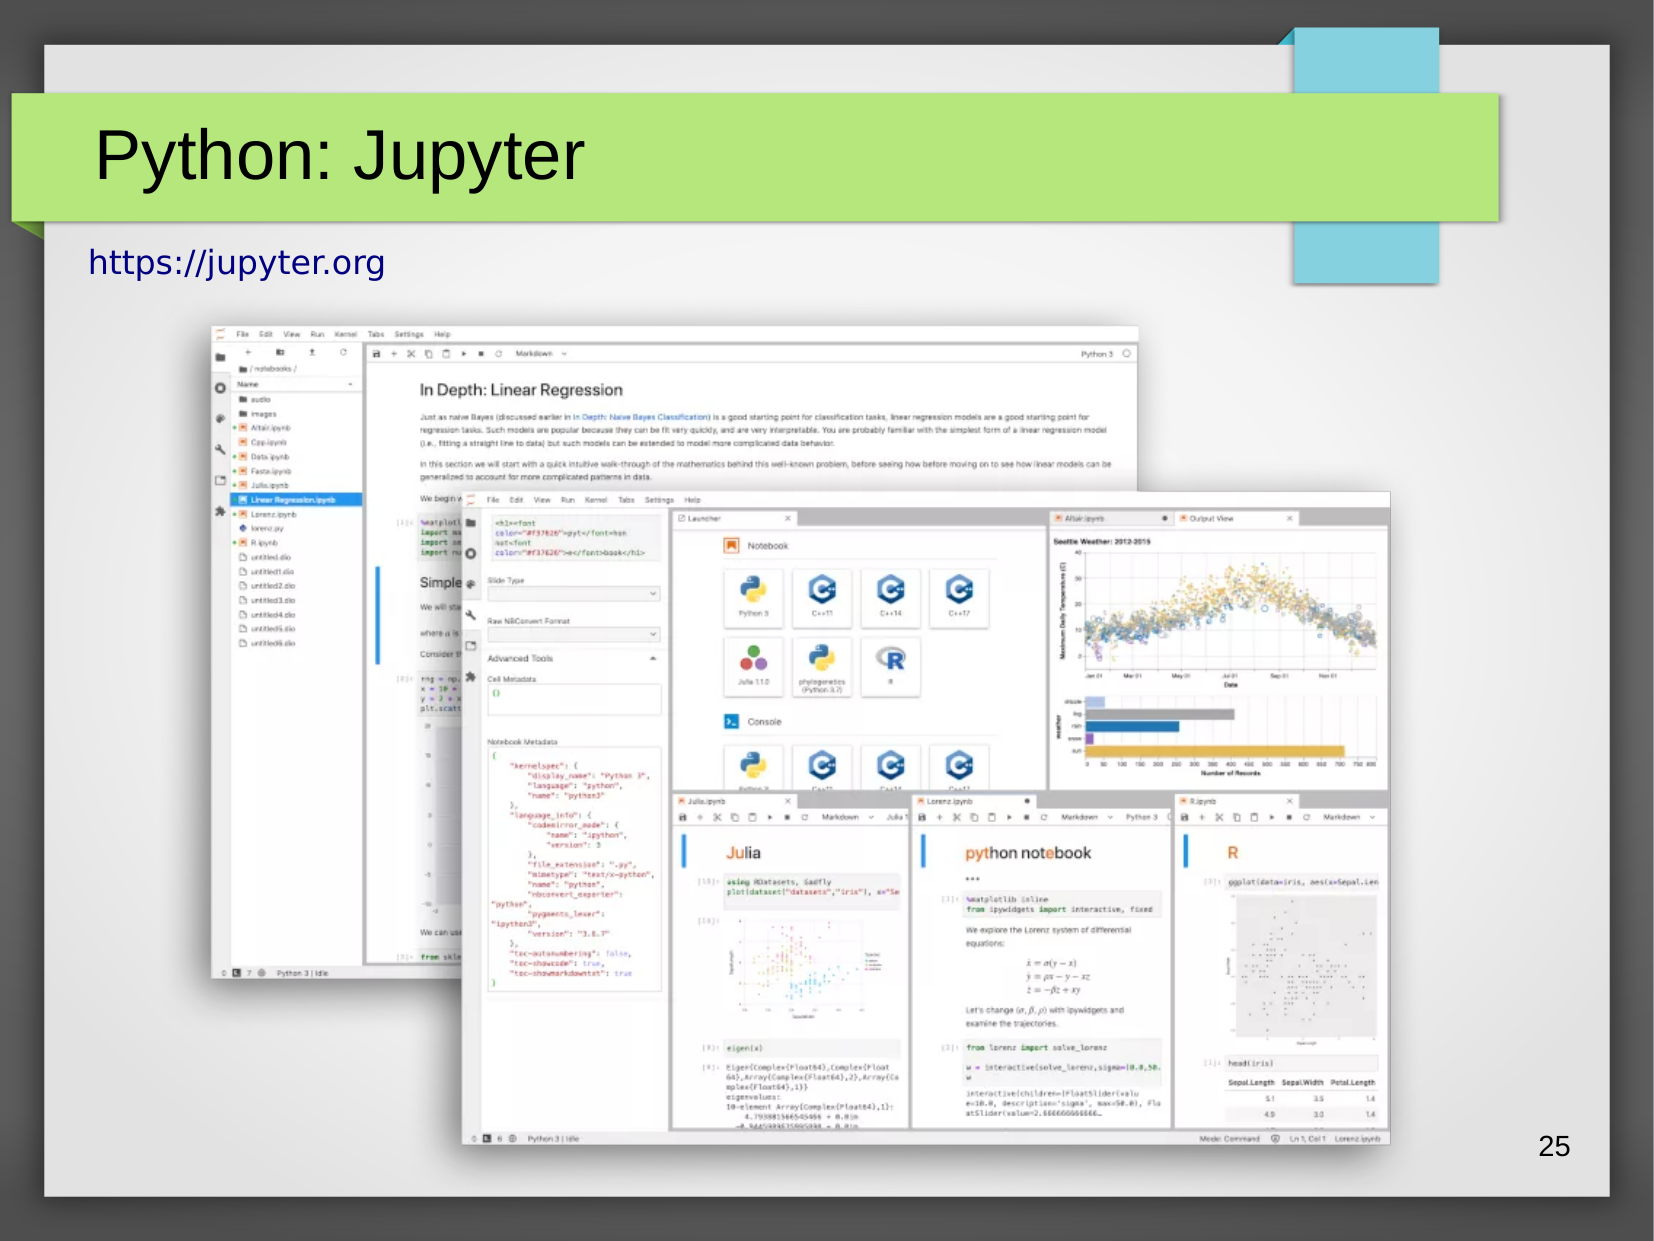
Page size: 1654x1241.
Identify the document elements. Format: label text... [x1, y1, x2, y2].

title Python: Jupyter [94, 108, 1300, 201]
text_box https://jupyter.org [73, 236, 402, 290]
picture [0, 0, 1654, 1241]
